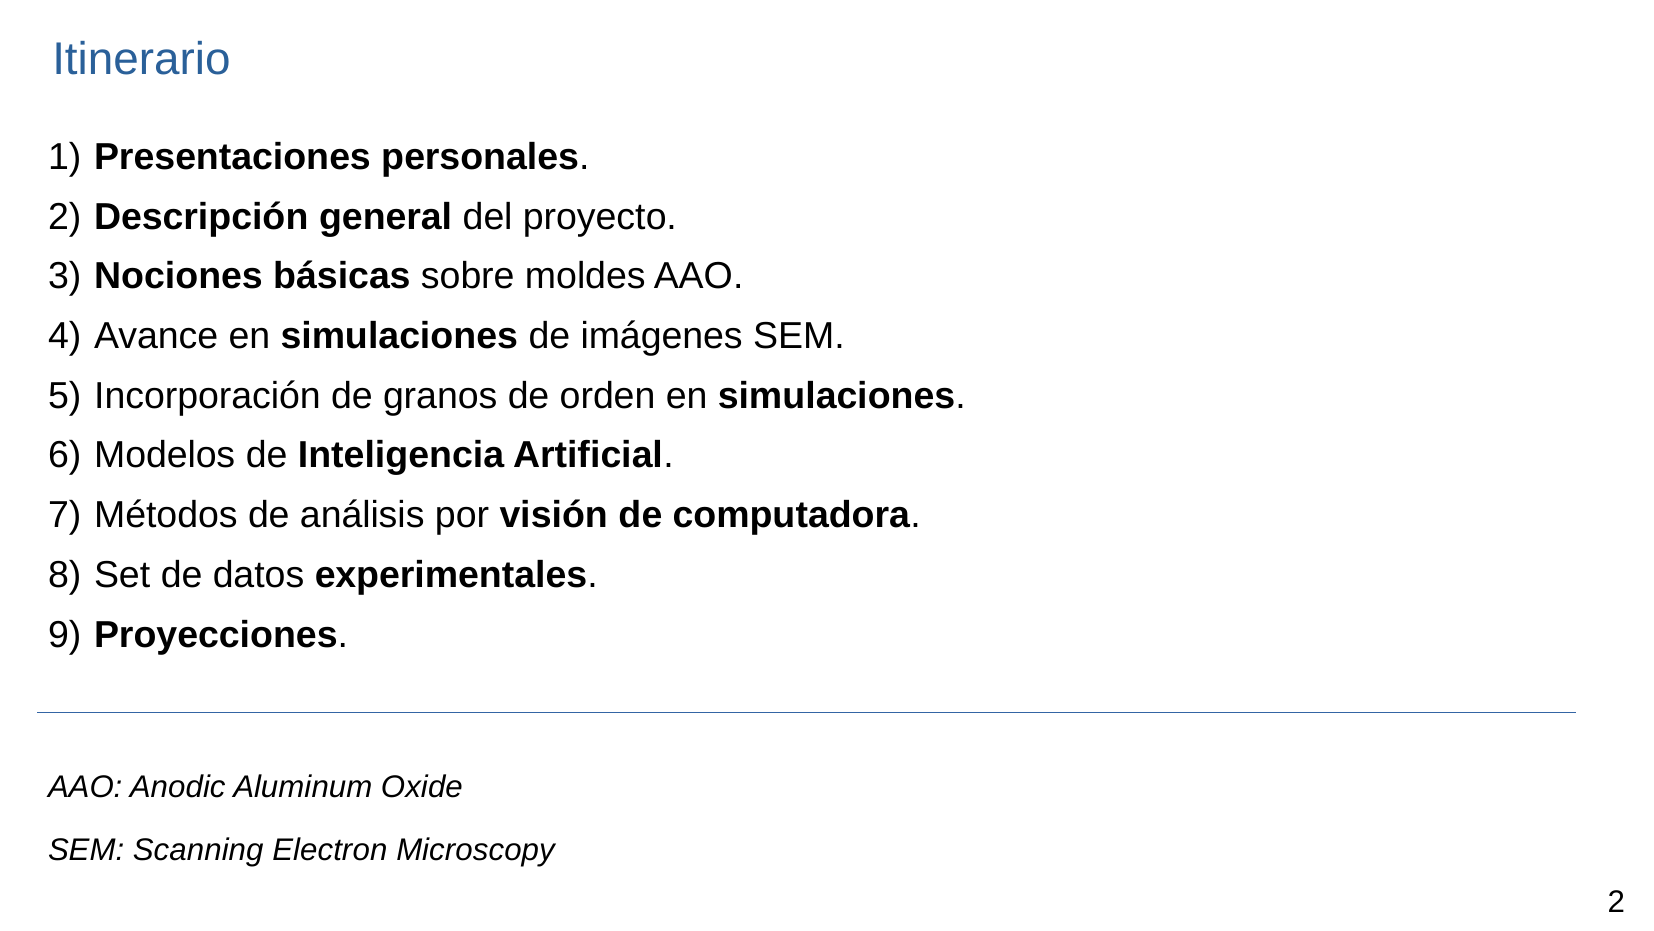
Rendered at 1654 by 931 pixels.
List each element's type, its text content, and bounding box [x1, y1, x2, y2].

text_box Presentaciones personales. Descripción general del proyecto. Nociones básicas sobre moldes AAO. Avance en simulaciones de imágenes SEM. Incorporación de granos de orden en simulaciones. Modelos de Inteligencia Artificial. Métodos de análisis por visión de computadora. Set de datos experimentales. Proyecciones. [33, 61, 983, 663]
text_box Itinerario [37, 25, 246, 92]
text_box SEM: Scanning Electron Microscopy [33, 825, 569, 875]
text_box AAO: Anodic Aluminum Oxide [33, 761, 478, 812]
text_box <number> [1537, 877, 1641, 927]
